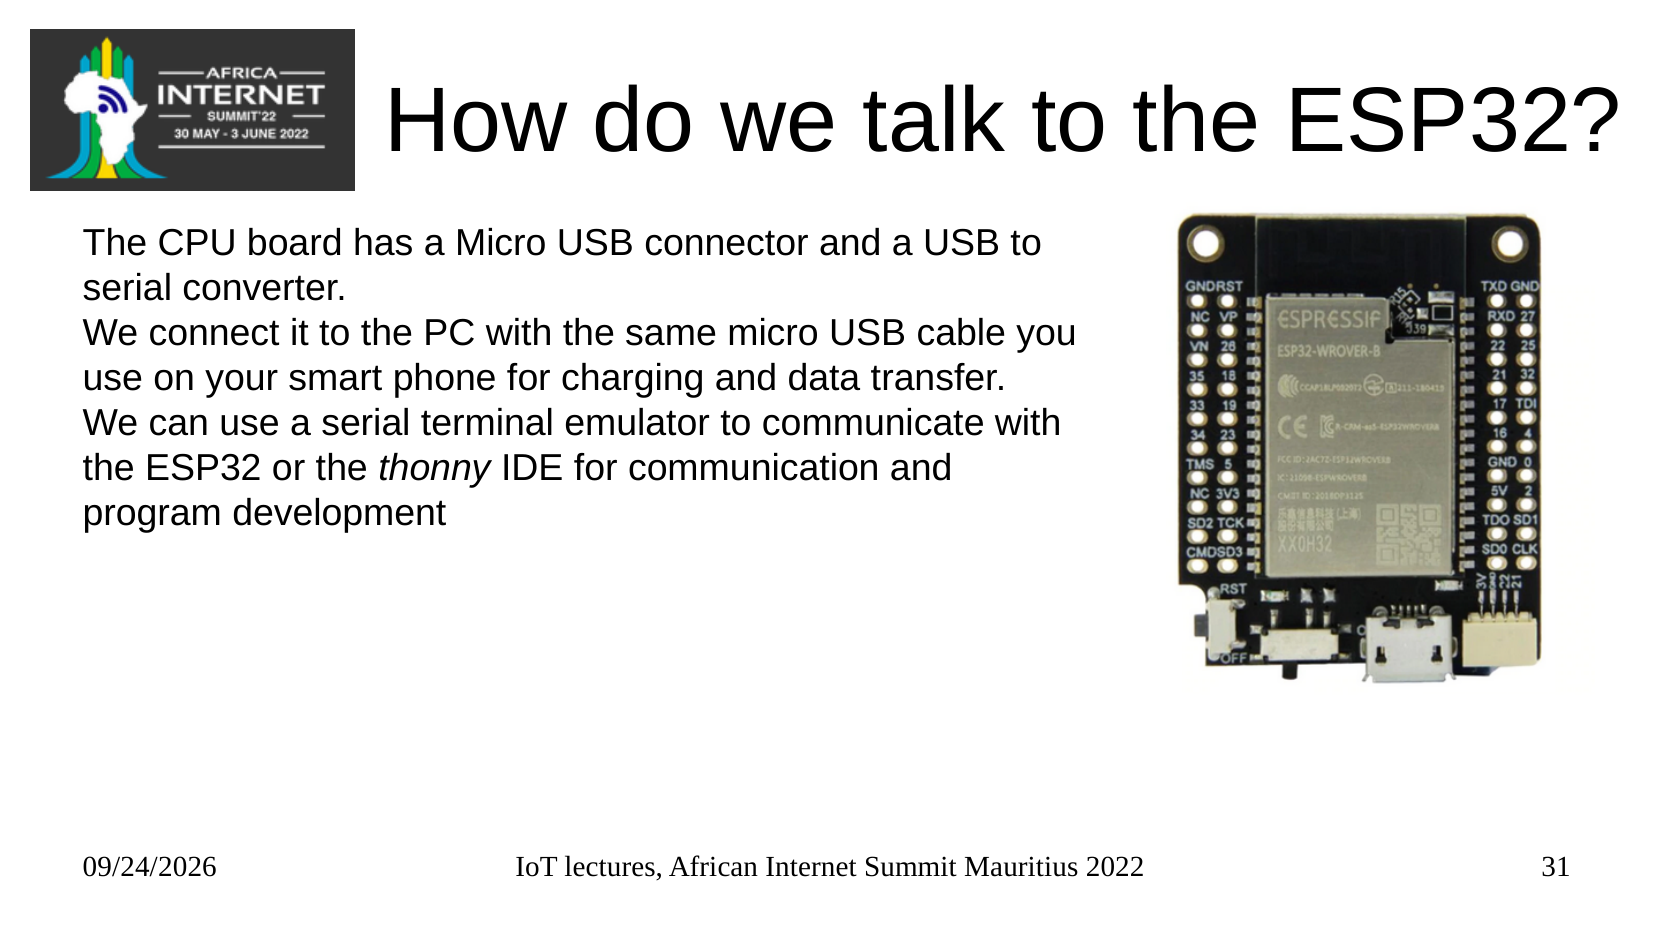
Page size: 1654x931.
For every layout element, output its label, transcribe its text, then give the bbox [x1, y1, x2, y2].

list The CPU board has a Micro USB connector and a USB to serial converter. We connect it to the PC with the same micro USB cable you use on your smart phone for charging and data transfer. We can use a serial terminal emulator to communicate with the ESP32 or the thonny IDE for communication and program development [82, 217, 1093, 757]
picture [30, 29, 354, 191]
picture [1112, 192, 1595, 695]
title How do we talk to the ESP32? [354, 12, 1654, 218]
